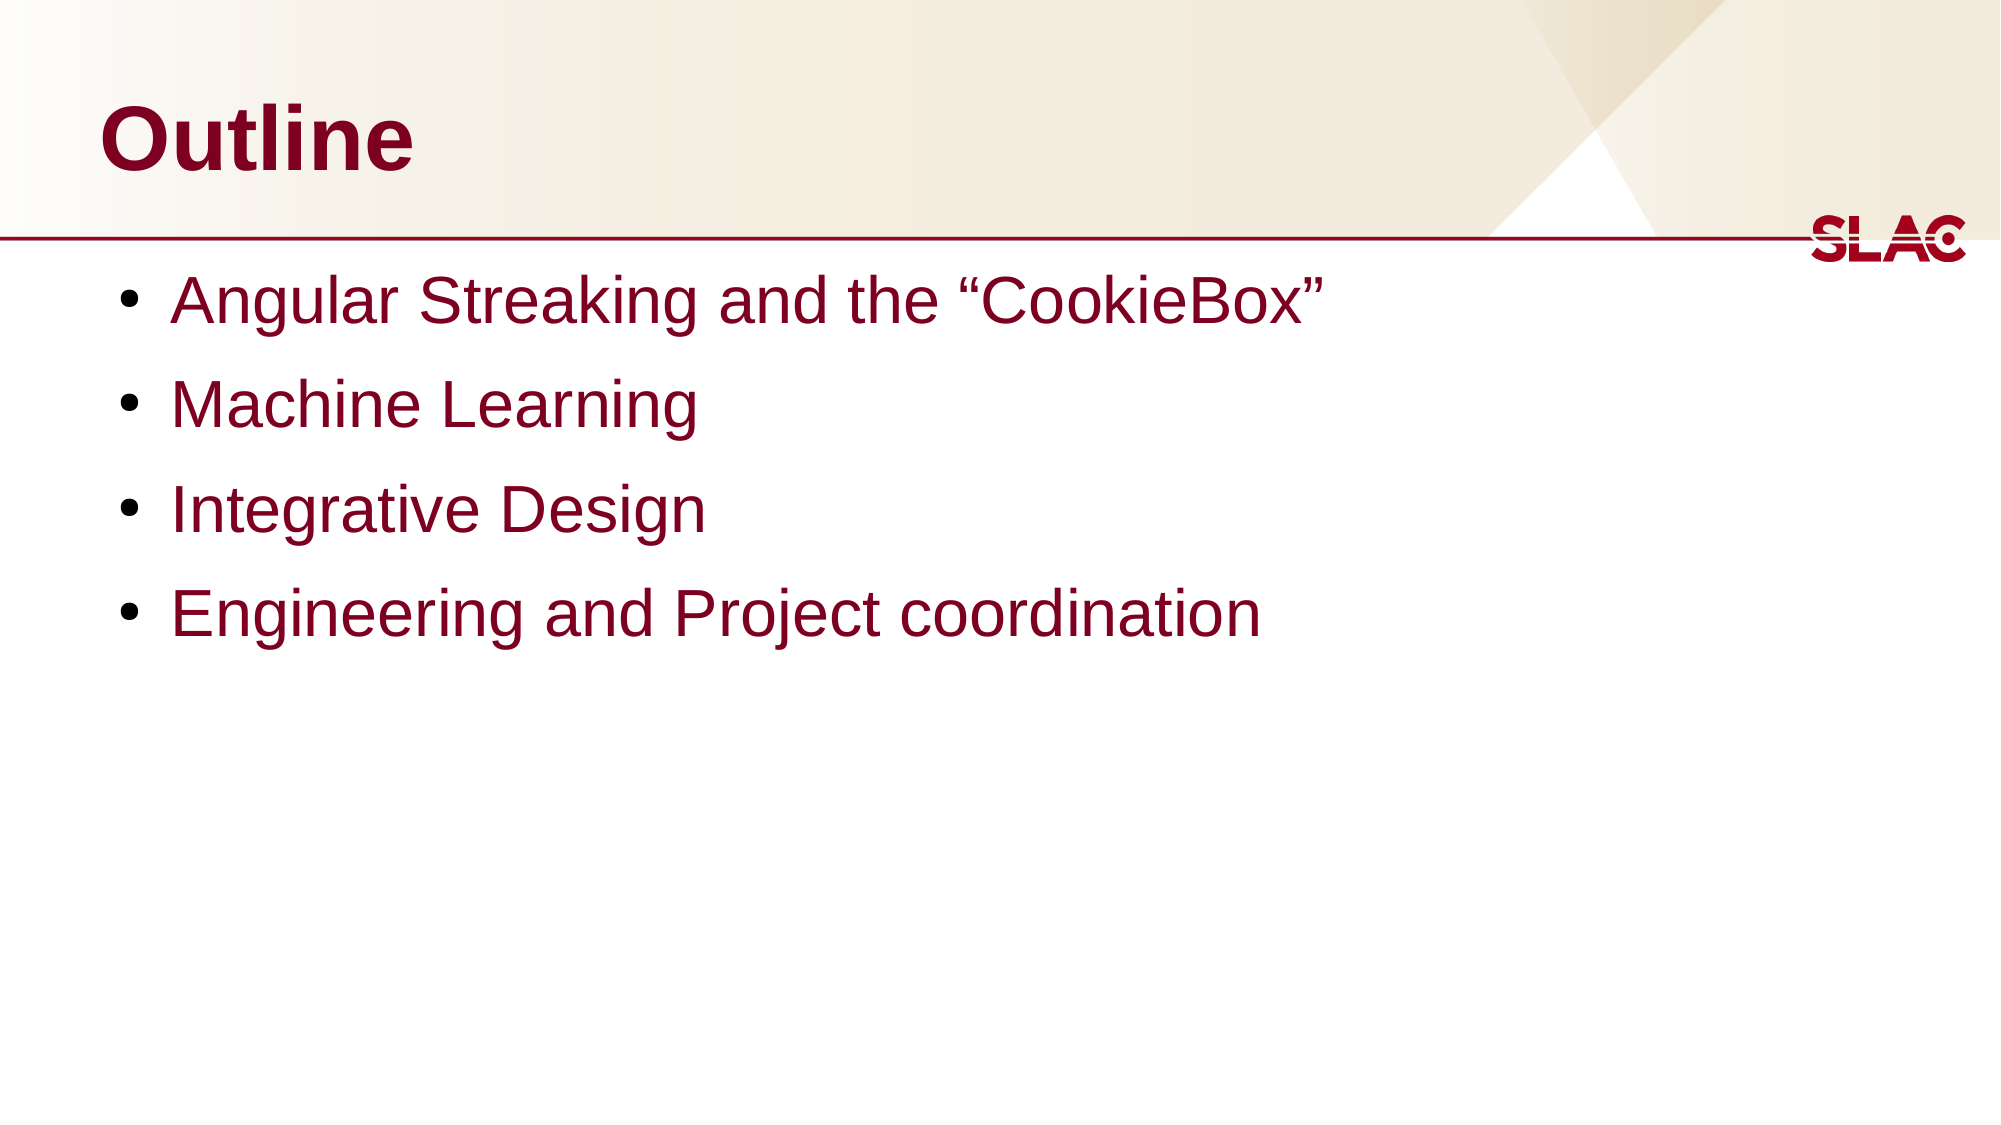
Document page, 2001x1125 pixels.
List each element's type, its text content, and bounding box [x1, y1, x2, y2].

picture [0, 0, 2001, 262]
list Angular Streaking and the “CookieBox” Machine Learning Integrative Design Engineering and Project coordination [99, 263, 1900, 916]
title Outline [99, 44, 1900, 233]
